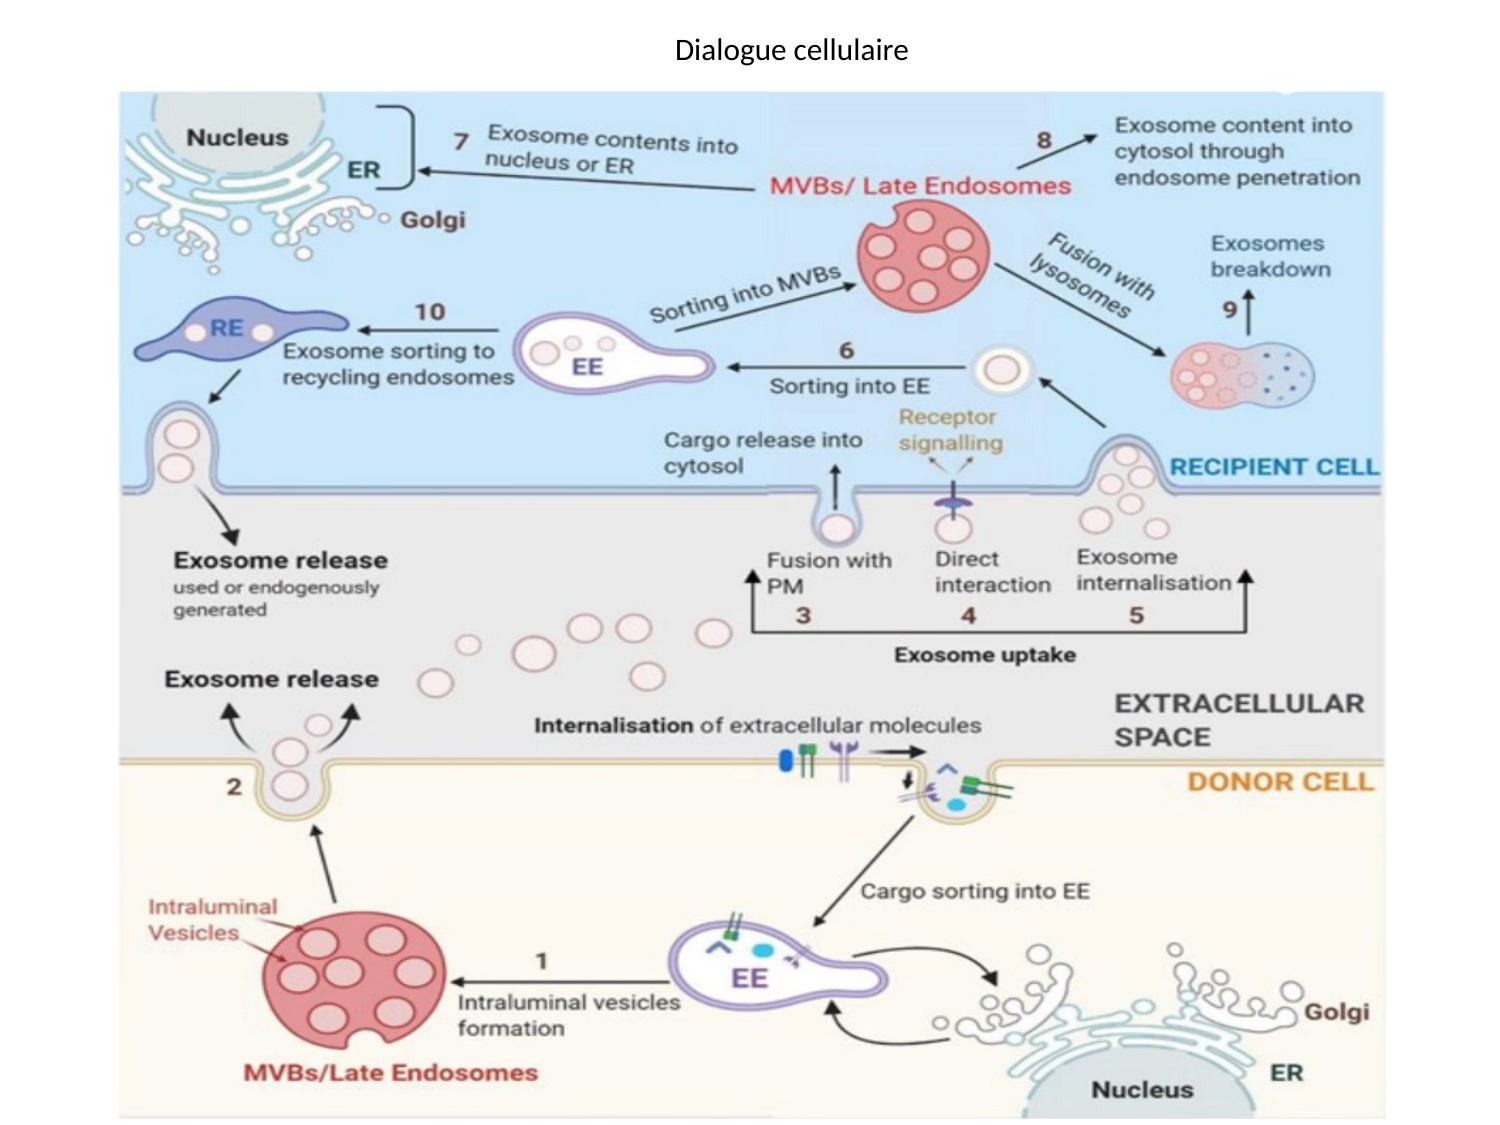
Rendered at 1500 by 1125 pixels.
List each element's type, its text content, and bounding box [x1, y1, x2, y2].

title Dialogue cellulaire [75, 15, 1418, 89]
picture [118, 91, 1388, 1119]
